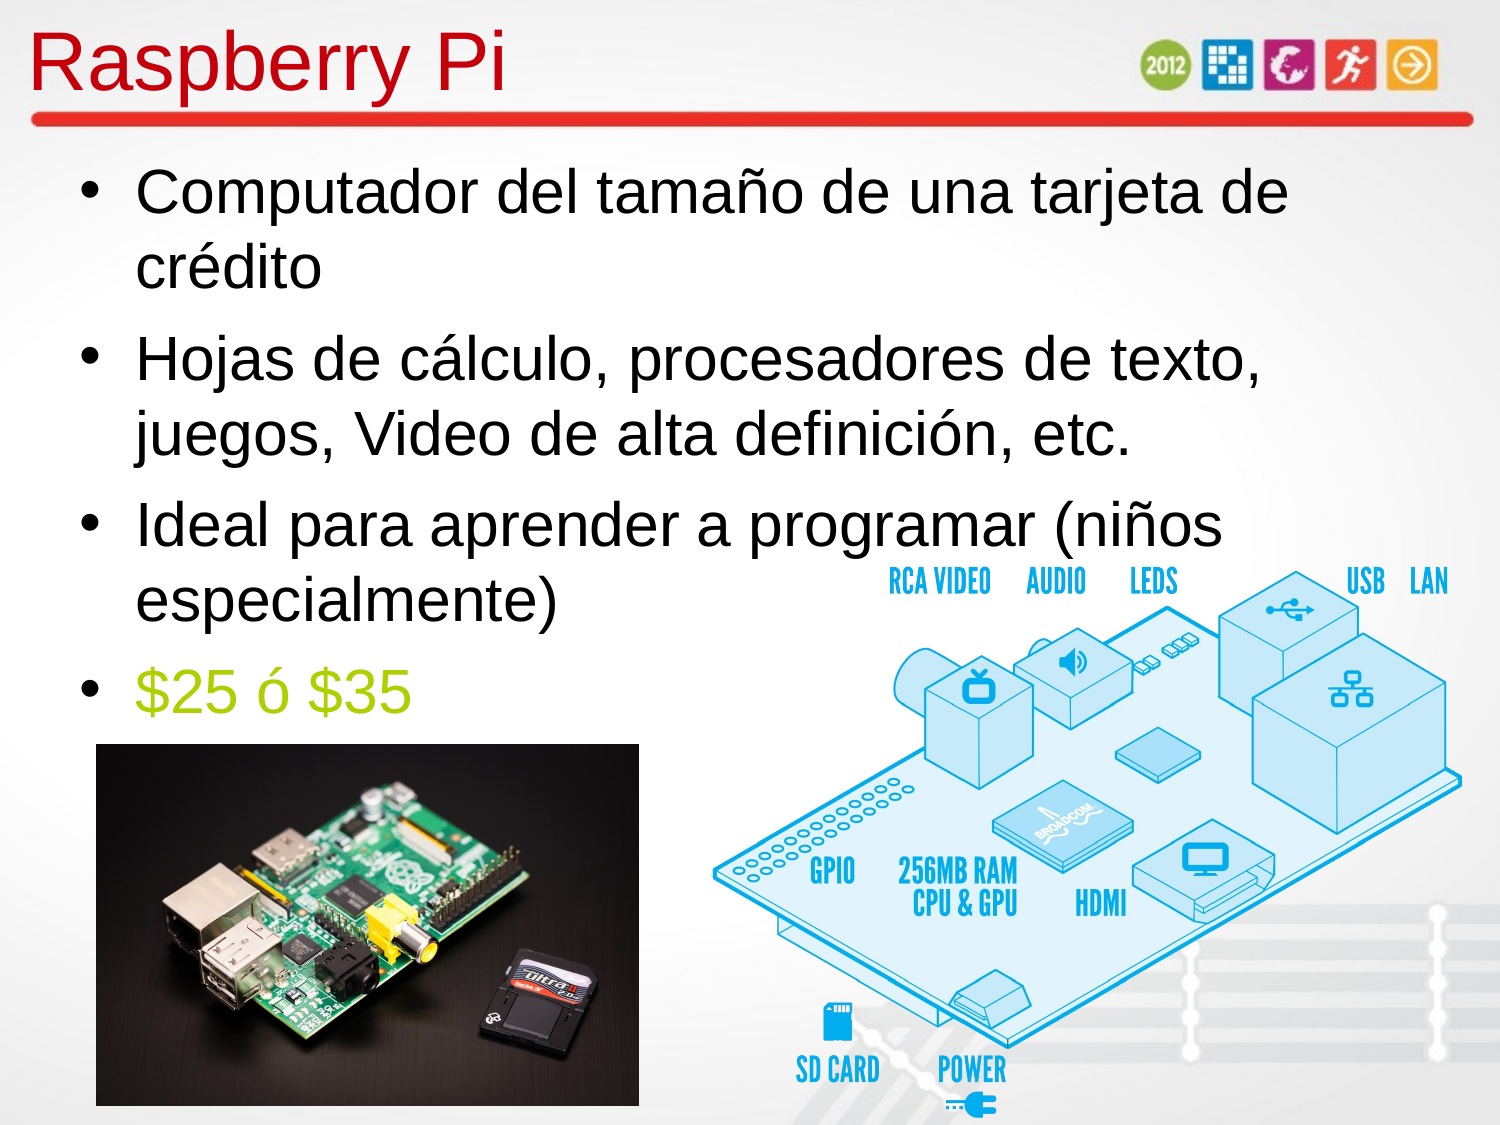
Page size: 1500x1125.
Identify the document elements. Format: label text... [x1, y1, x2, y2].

picture [717, 611, 1458, 1044]
picture [712, 566, 1463, 868]
picture [1415, 566, 1425, 590]
picture [1032, 641, 1048, 652]
picture [712, 786, 1463, 1118]
picture [0, 0, 1500, 1125]
picture [1254, 636, 1444, 831]
title Raspberry Pi [12, 0, 976, 121]
picture [939, 1012, 950, 1023]
picture [1135, 663, 1148, 672]
picture [1136, 566, 1142, 590]
picture [907, 566, 918, 590]
picture [896, 650, 958, 714]
picture [927, 658, 1031, 786]
list Computador del tamaño de una tarjeta de crédito Hojas de cálculo, procesadores de texto, juegos, Video de alta definición, etc. Ideal para aprender a programar (niños especialmente) $25 ó $35 [64, 136, 1465, 1125]
picture [96, 744, 639, 1106]
picture [938, 566, 942, 576]
